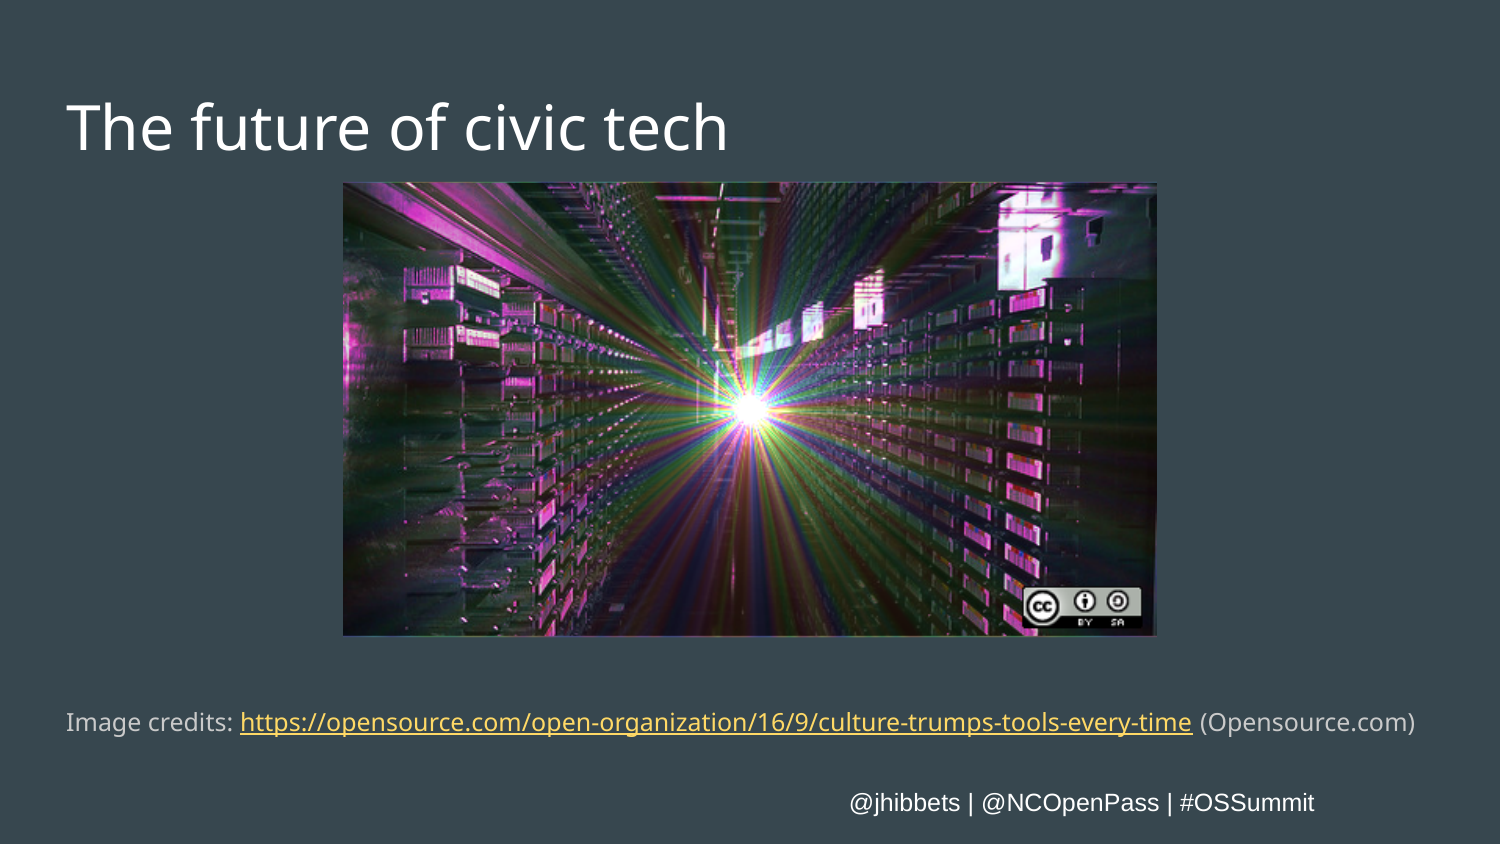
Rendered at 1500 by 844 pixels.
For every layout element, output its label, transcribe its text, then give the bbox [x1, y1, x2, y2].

title The future of civic tech [51, 72, 1449, 167]
text_box Image credits: https://opensource.com/open-organization/16/9/culture-trumps-tools-every-time (Opensource.com) [51, 686, 1449, 750]
picture [343, 181, 1157, 638]
